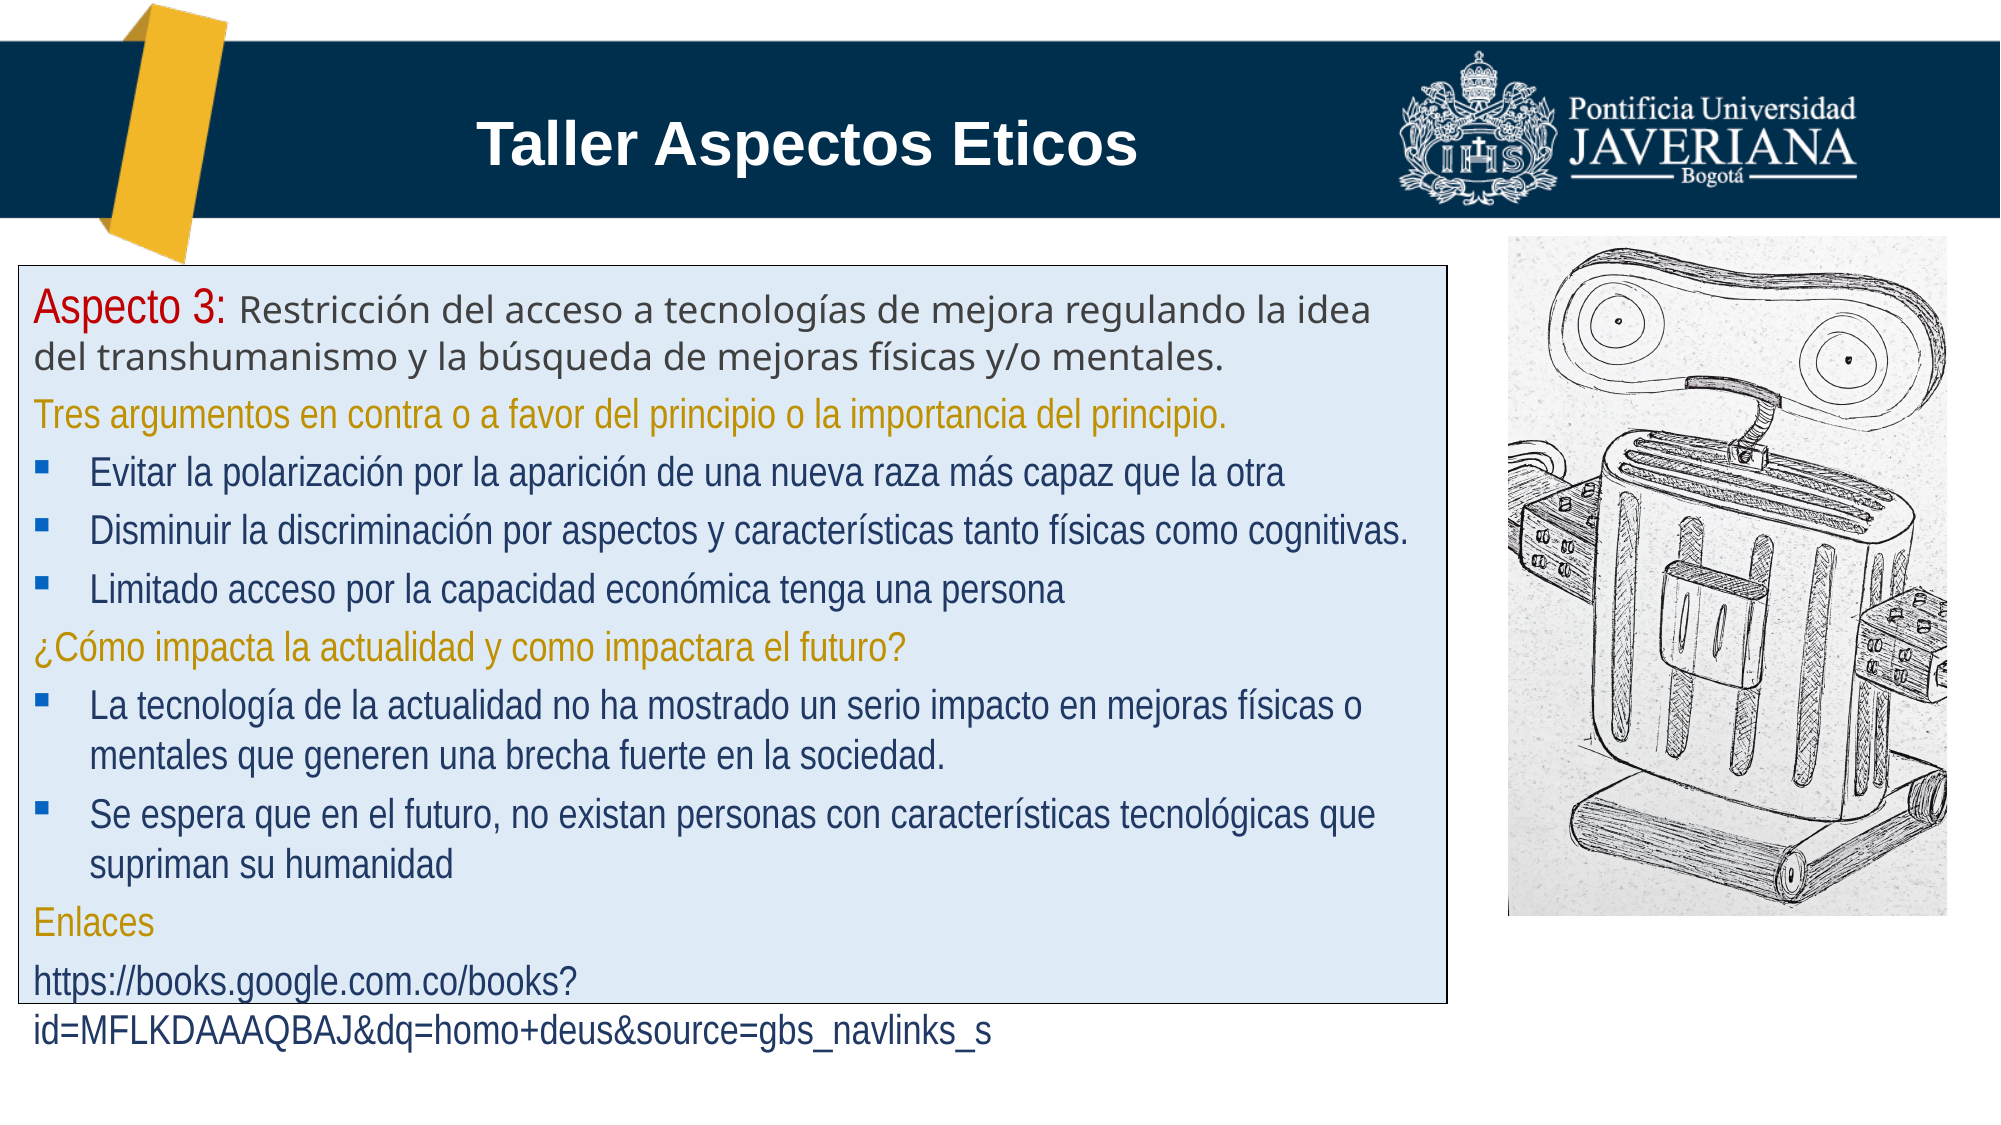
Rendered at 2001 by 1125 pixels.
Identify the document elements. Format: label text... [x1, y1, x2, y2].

text_box Aspecto 3: Restricción del acceso a tecnologías de mejora regulando la idea del transhumanismo y la búsqueda de mejoras físicas y/o mentales. Tres argumentos en contra o a favor del principio o la importancia del principio. Evitar la polarización por la aparición de una nueva raza más capaz que la otra Disminuir la discriminación por aspectos y características tanto físicas como cognitivas. Limitado acceso por la capacidad económica tenga una persona ¿Cómo impacta la actualidad y como impactara el futuro? La tecnología de la actualidad no ha mostrado un serio impacto en mejoras físicas o mentales que generen una brecha fuerte en la sociedad. Se espera que en el futuro, no existan personas con características tecnológicas que supriman su humanidad Enlaces https://books.google.com.co/books?id=MFLKDAAAQBAJ&dq=homo+deus&source=gbs_navlinks_s [18, 265, 1447, 1004]
picture [0, 0, 2000, 1125]
text_box Taller Aspectos Eticos [220, 95, 1397, 186]
